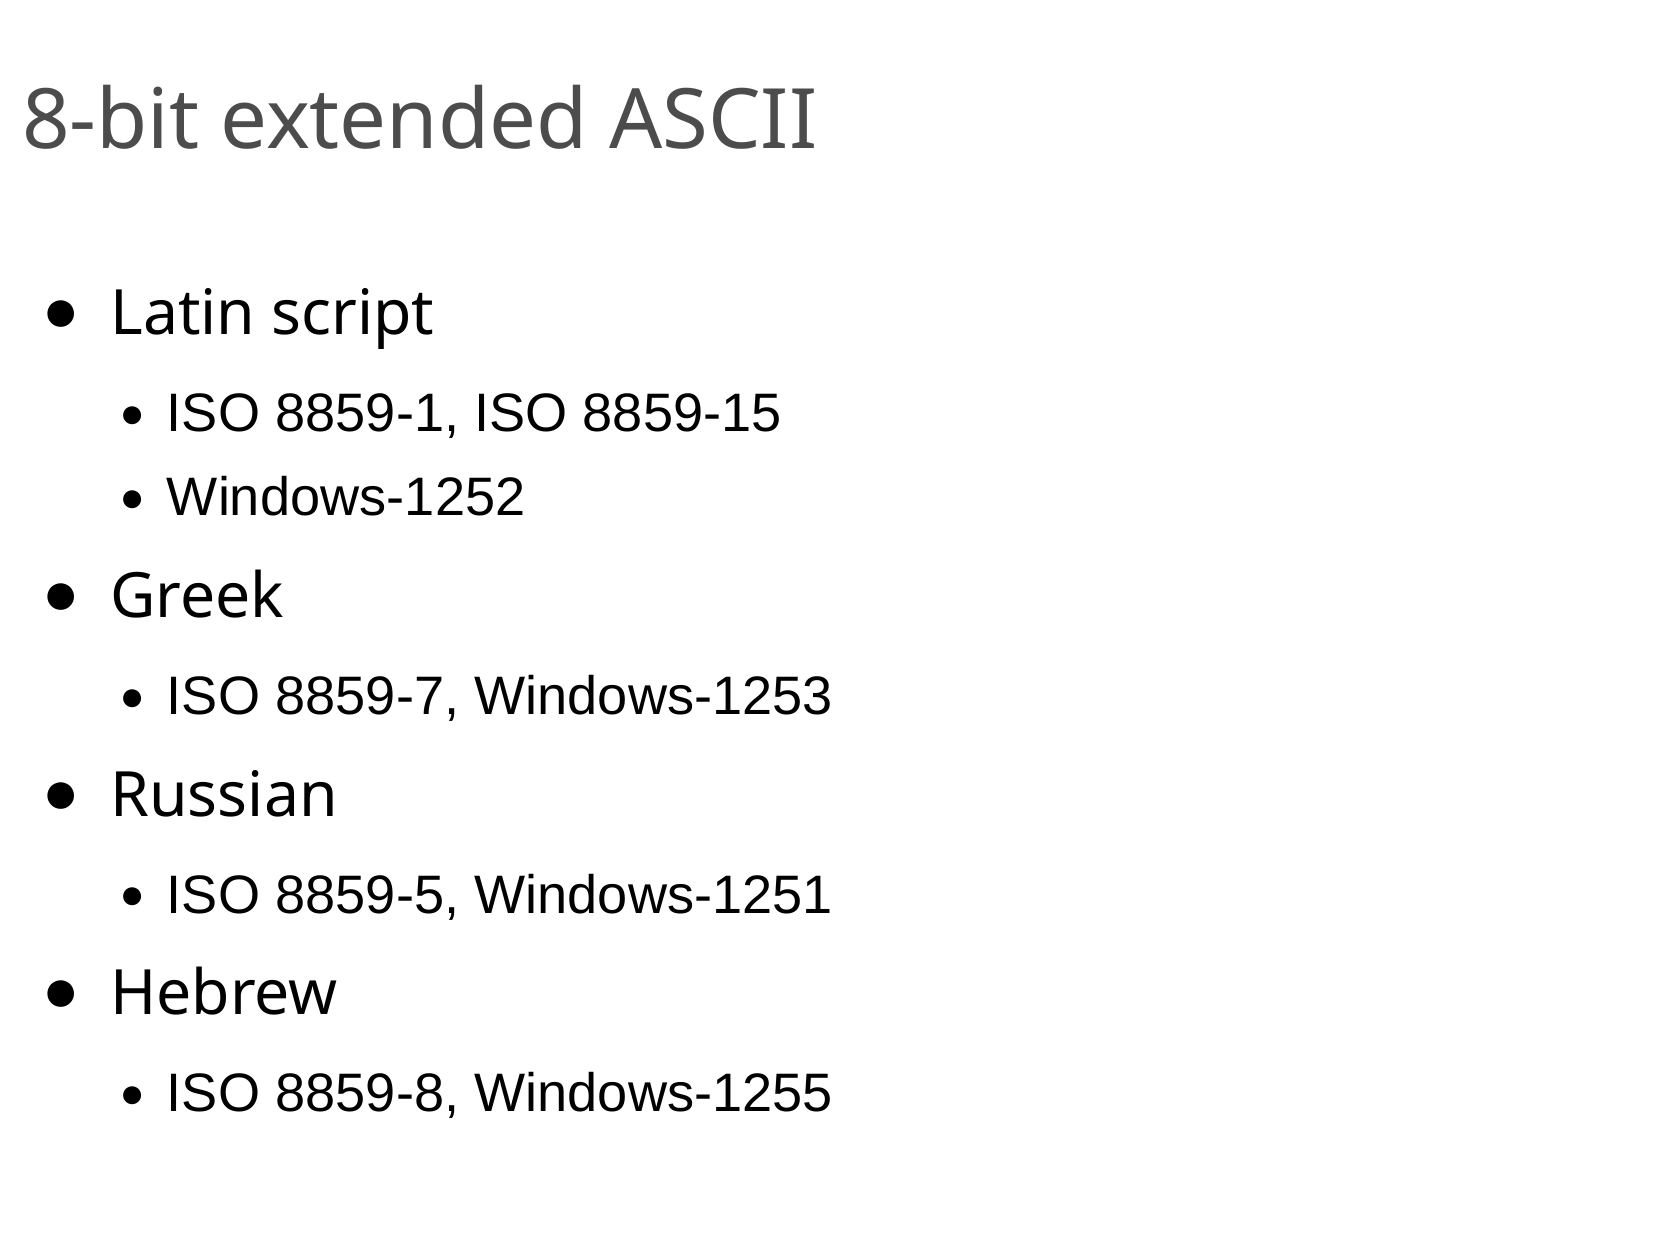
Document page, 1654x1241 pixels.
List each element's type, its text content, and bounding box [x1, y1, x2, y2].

title 8-bit extended ASCII [22, 26, 1654, 205]
list Latin script ISO 8859-1, ISO 8859-15 Windows-1252 Greek ISO 8859-7, Windows-1253 Russian ISO 8859-5, Windows-1251 Hebrew ISO 8859-8, Windows-1255 [25, 233, 1654, 1158]
